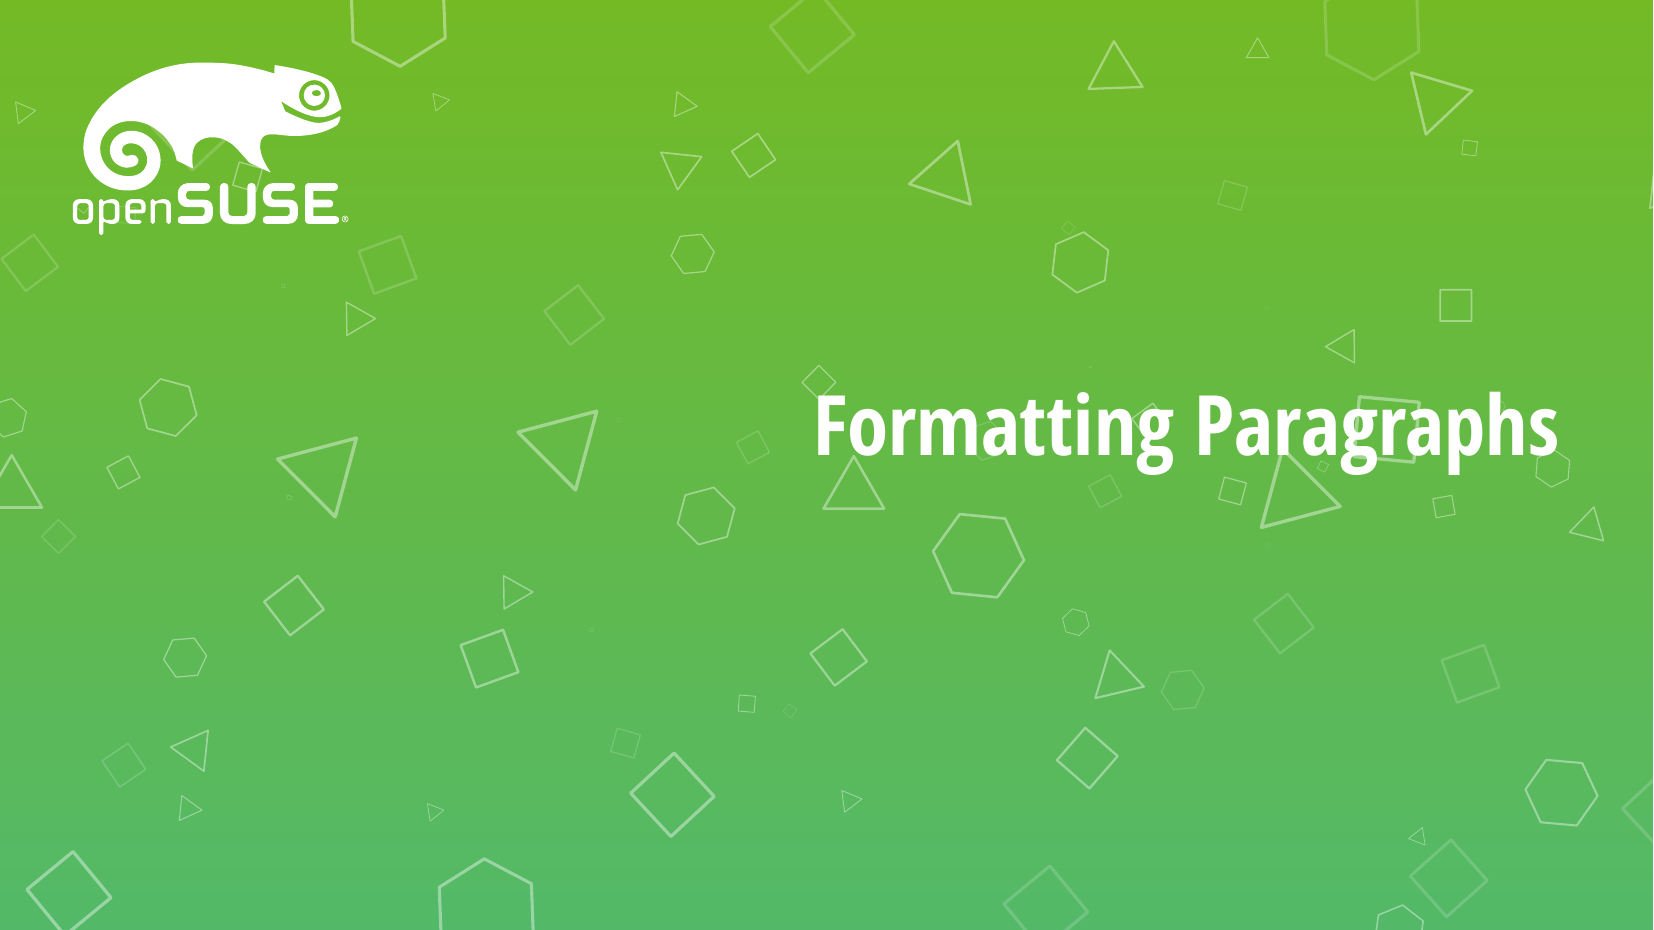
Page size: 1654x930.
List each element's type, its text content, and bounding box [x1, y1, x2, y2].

title Formatting Paragraphs [600, 119, 1561, 480]
